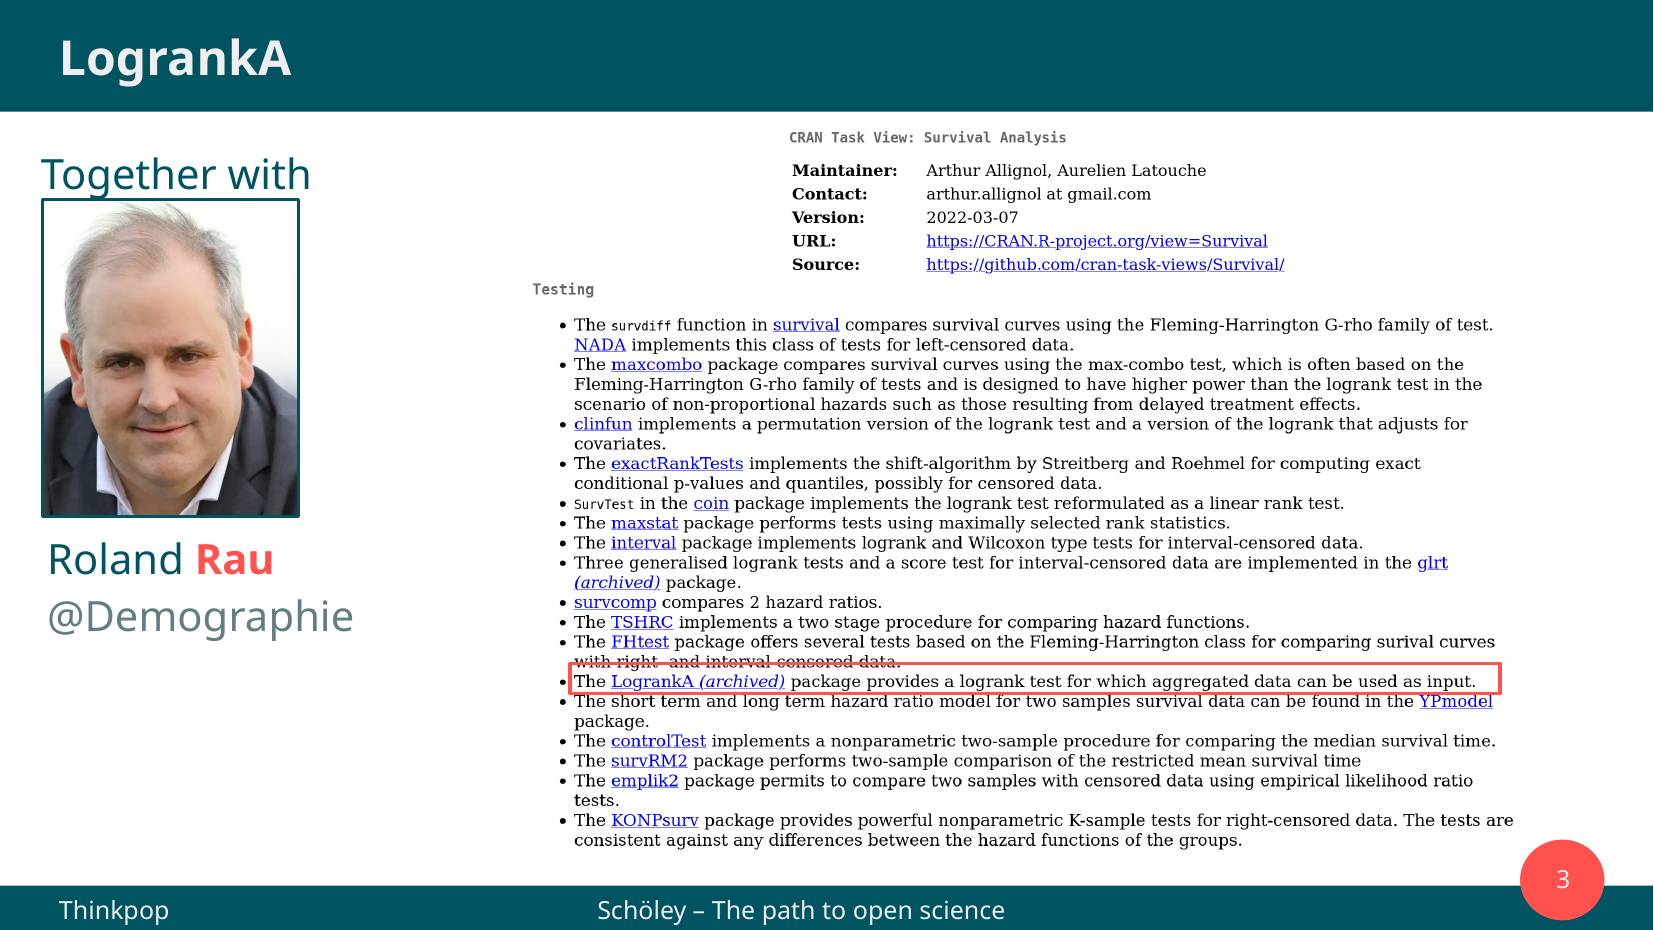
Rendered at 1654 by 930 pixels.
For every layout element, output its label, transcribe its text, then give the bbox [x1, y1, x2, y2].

picture [527, 126, 1518, 858]
text_box Together with [26, 137, 469, 201]
text_box Roland Rau @Demographie [32, 522, 540, 636]
picture [44, 201, 297, 515]
title LogrankA [58, 0, 1594, 117]
